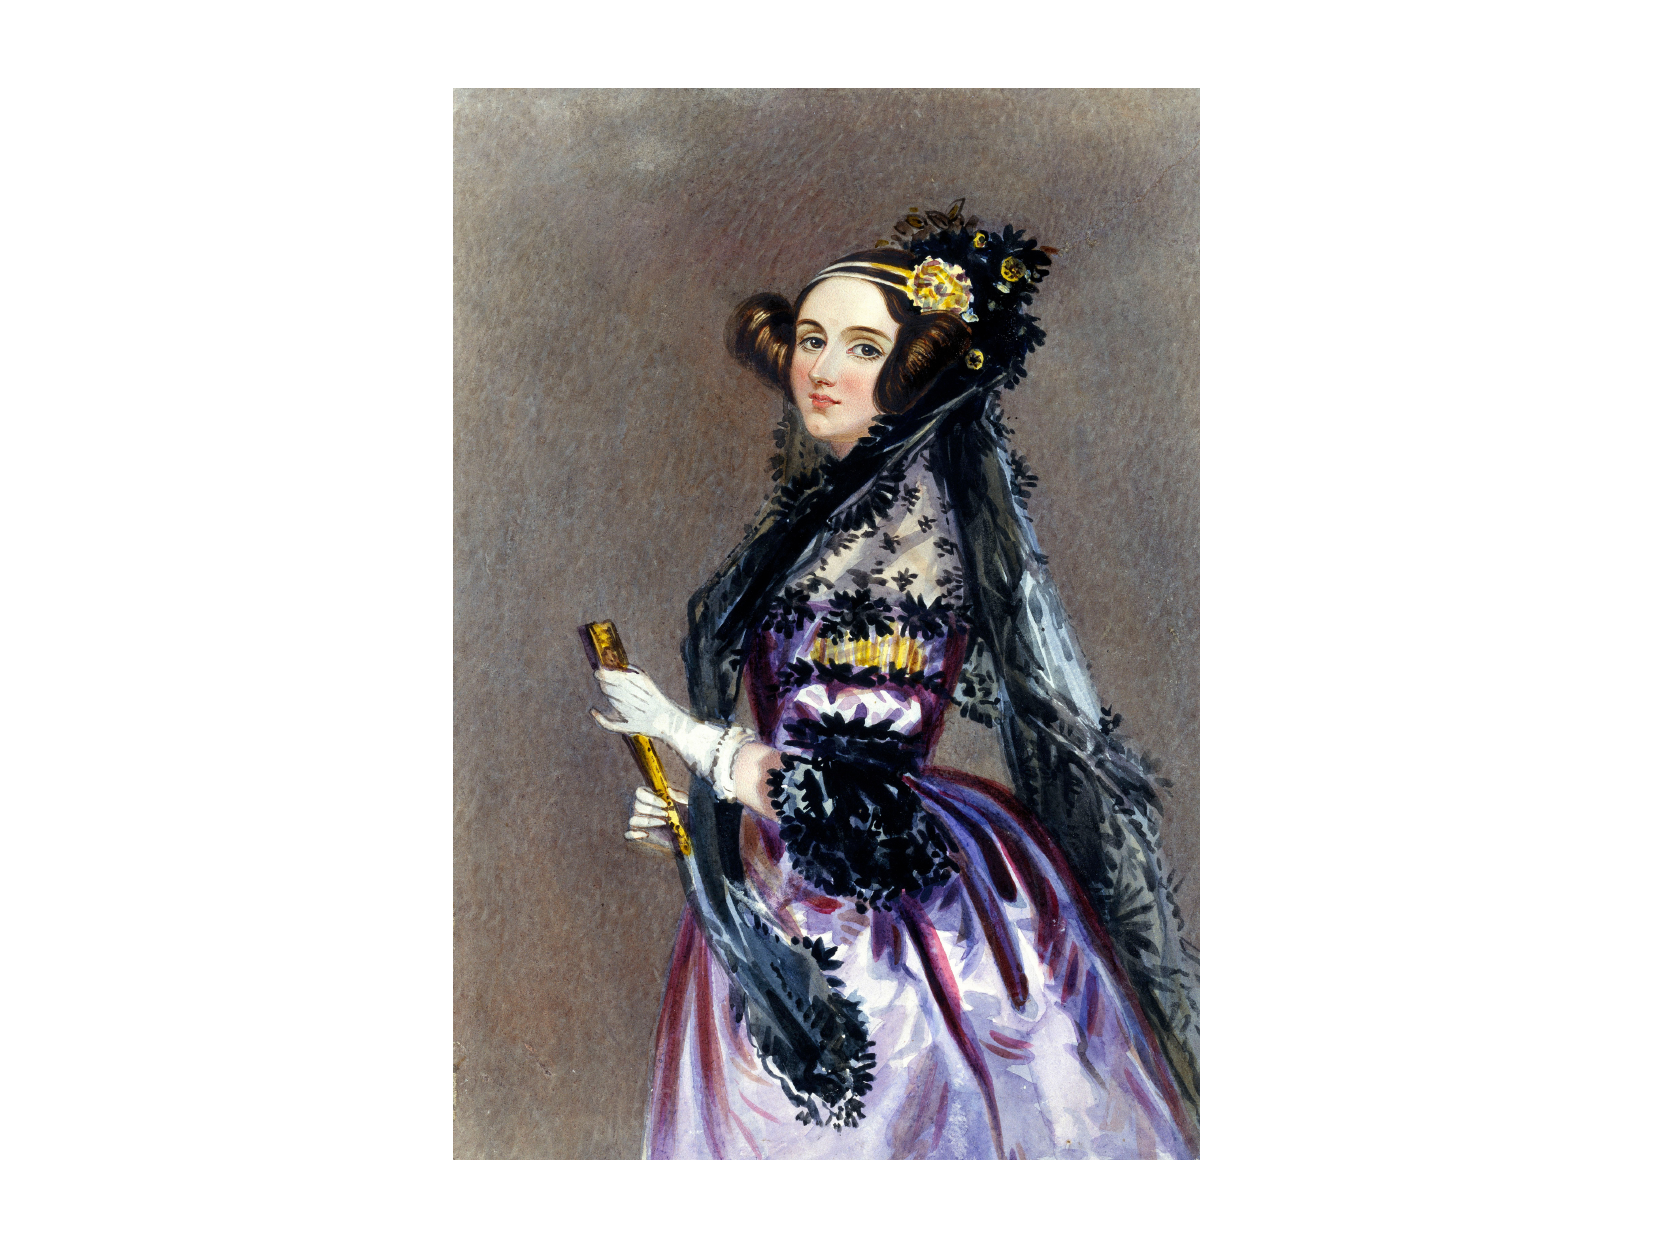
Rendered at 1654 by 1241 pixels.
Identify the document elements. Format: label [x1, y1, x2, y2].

picture [453, 88, 1200, 1160]
